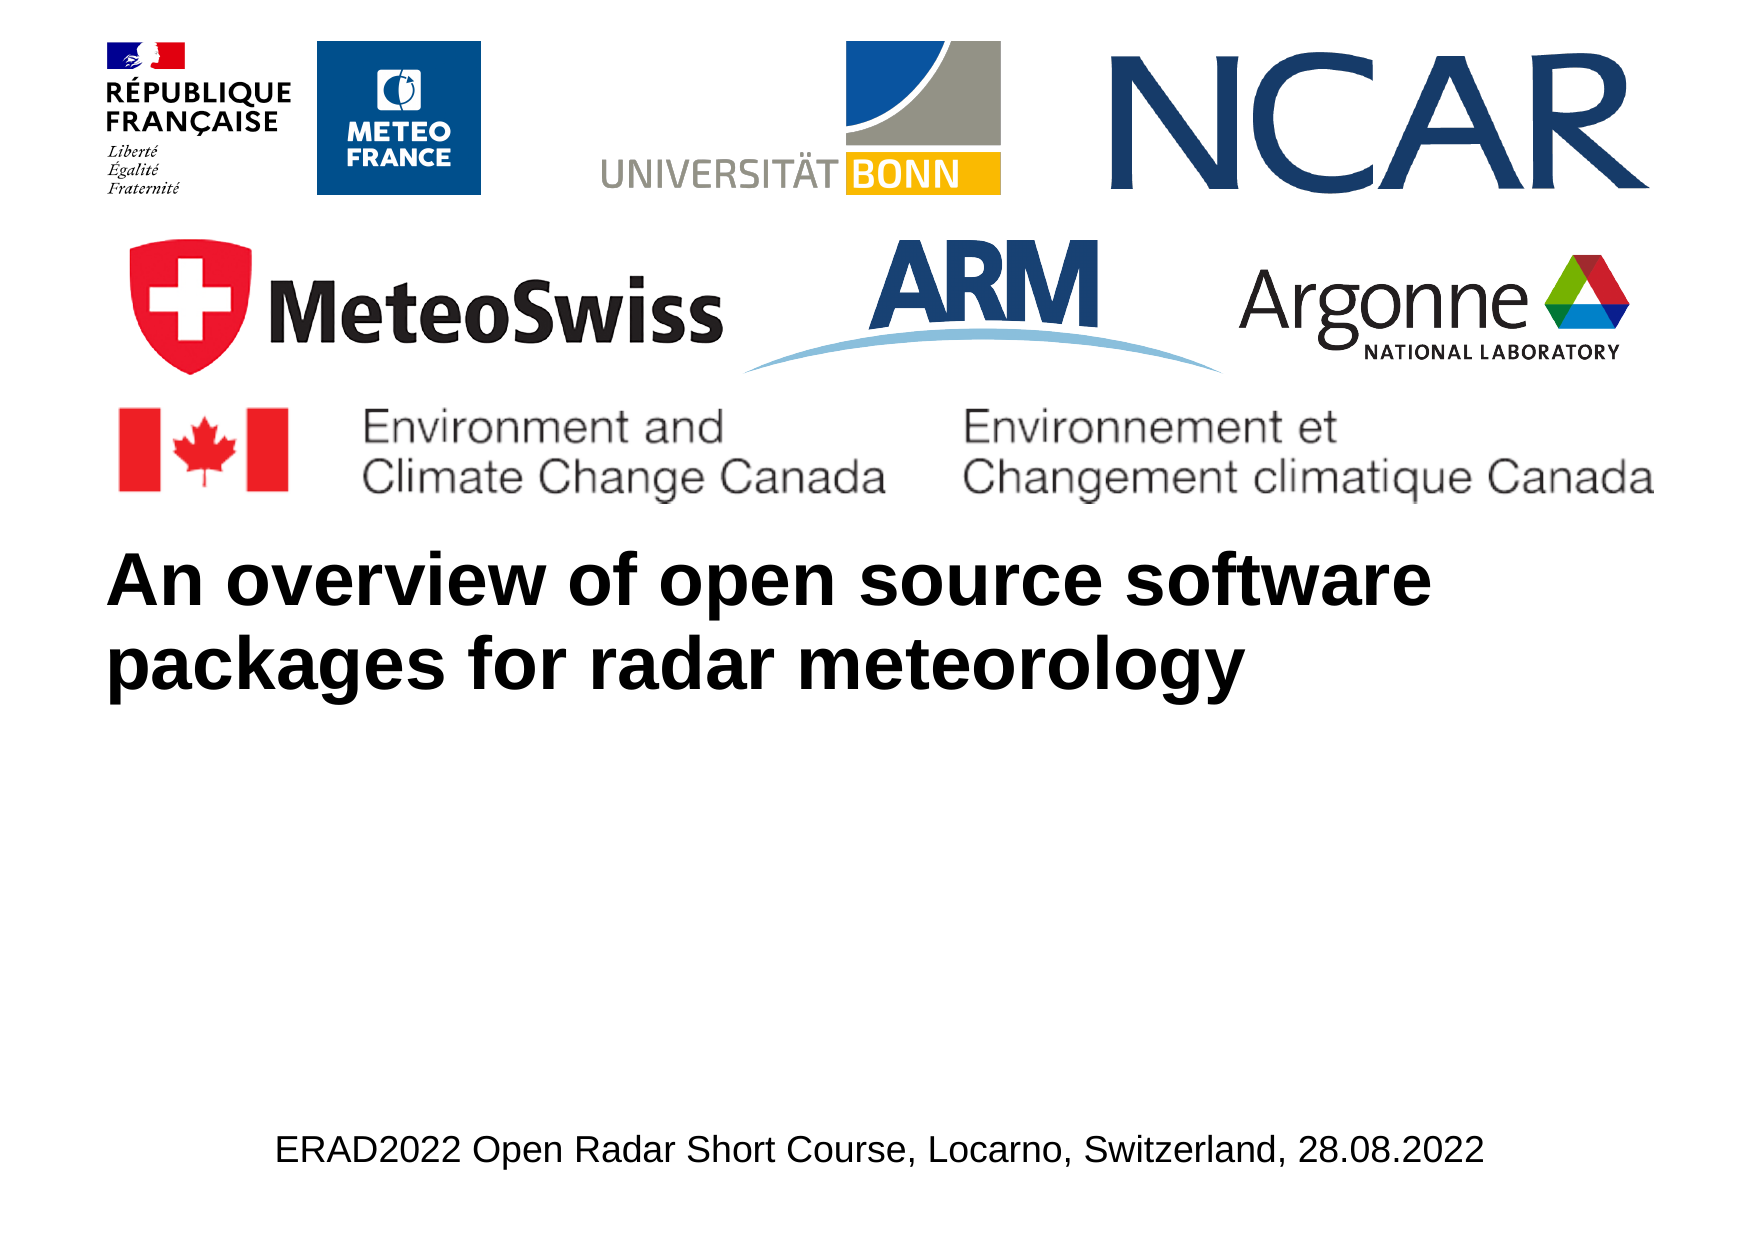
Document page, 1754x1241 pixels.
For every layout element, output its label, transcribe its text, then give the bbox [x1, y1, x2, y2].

picture [1110, 41, 1656, 195]
title An overview of open source software packages for radar meteorology [105, 473, 1594, 770]
text_box ERAD2022 Open Radar Short Course, Locarno, Switzerland, 28.08.2022 [259, 1120, 1511, 1178]
picture [602, 41, 1001, 195]
picture [106, 41, 297, 195]
picture [118, 230, 1654, 384]
picture [118, 407, 1654, 504]
picture [317, 41, 481, 195]
